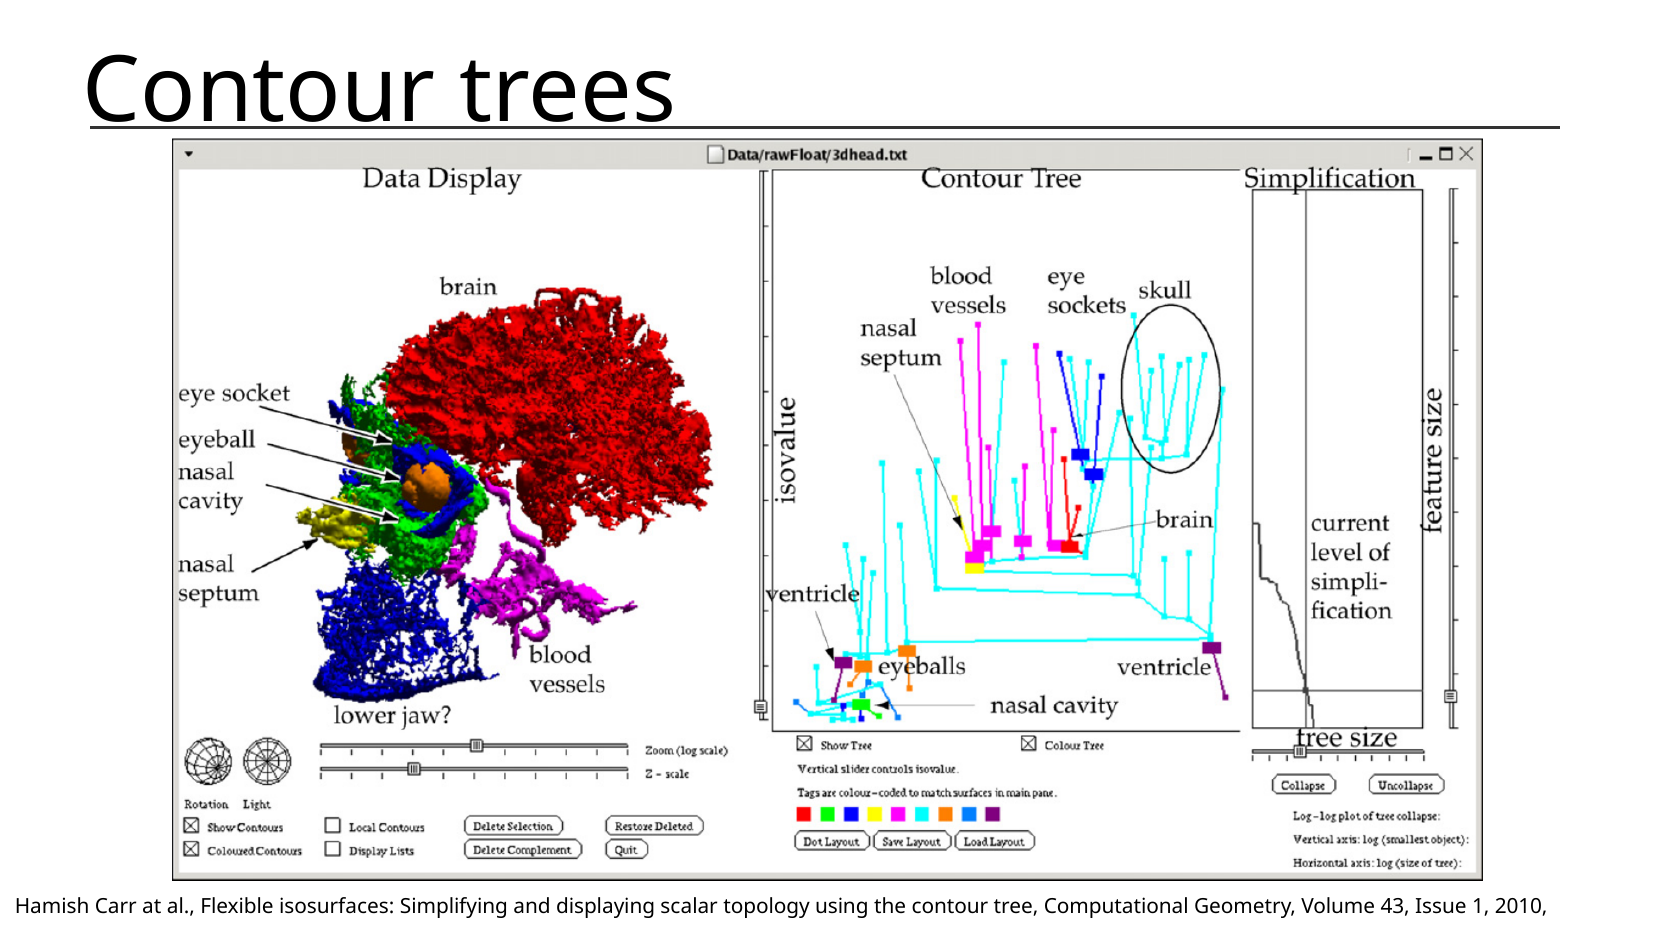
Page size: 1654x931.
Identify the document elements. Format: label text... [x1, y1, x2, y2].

picture [168, 132, 1488, 883]
title Contour trees [82, 32, 1571, 140]
text_box Hamish Carr at al., Flexible isosurfaces: Simplifying and displaying scalar topology using the contour tree, Computational Geometry, Volume 43, Issue 1, 2010, [0, 883, 1654, 927]
